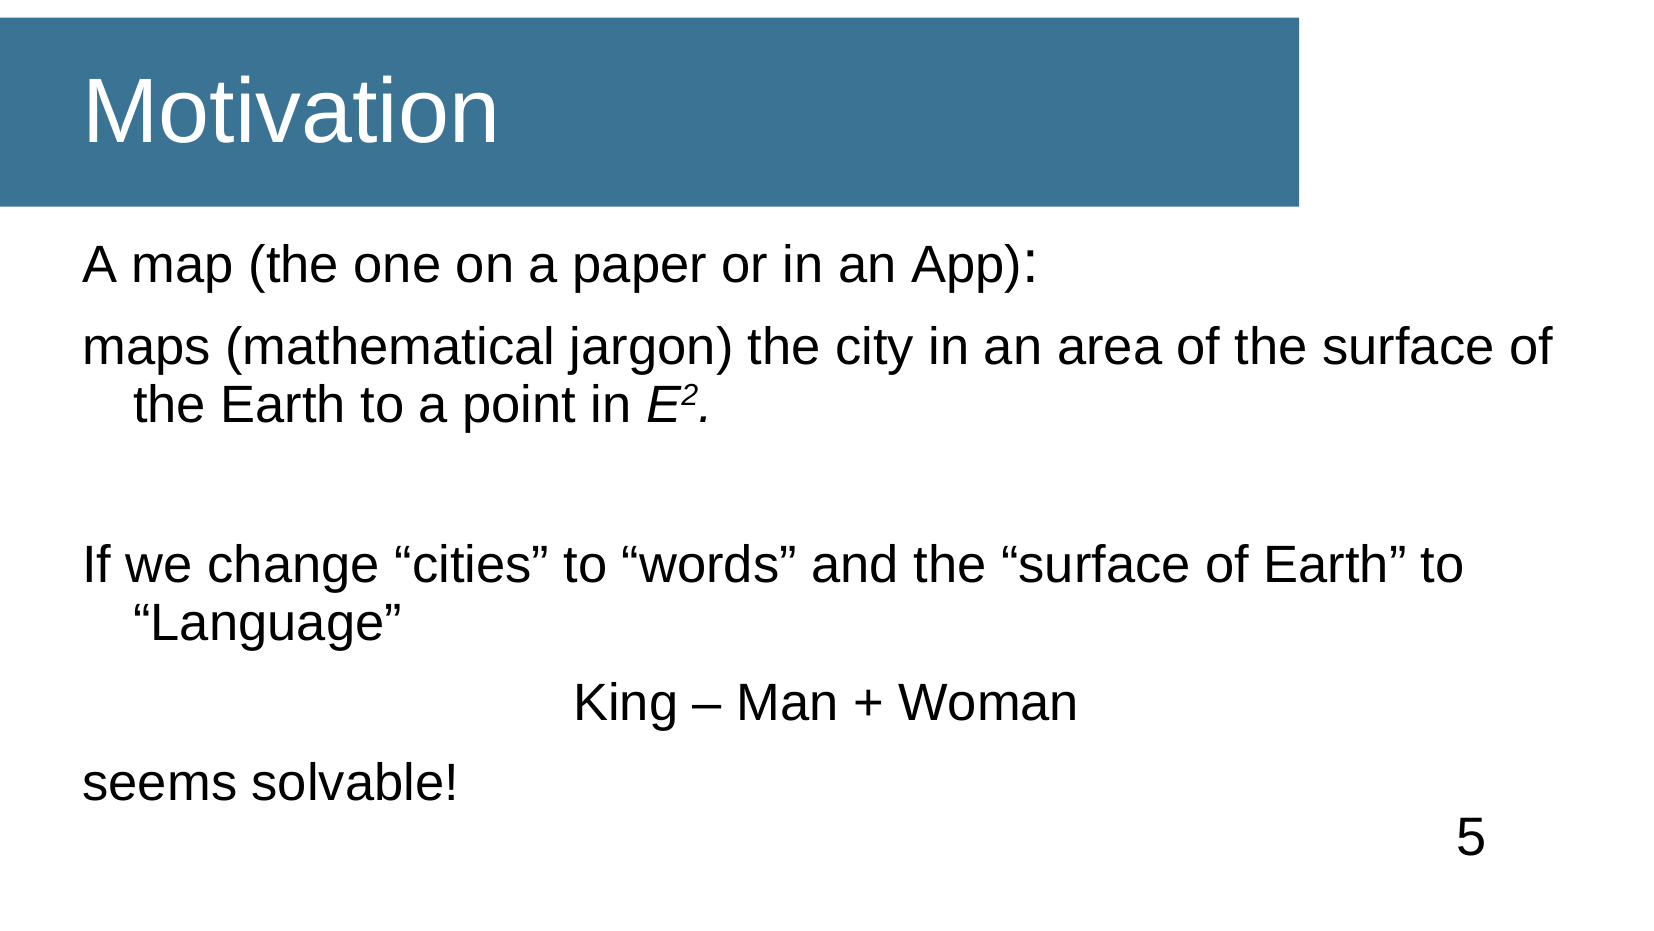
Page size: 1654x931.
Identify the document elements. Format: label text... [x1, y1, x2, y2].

title Motivation [82, 35, 1234, 189]
list A map (the one on a paper or in an App): maps (mathematical jargon) the city in an area of the surface of the Earth to a point in E2. If we change “cities” to “words” and the “surface of Earth” to “Language” King – Man + Woman seems solvable! [82, 224, 1571, 815]
